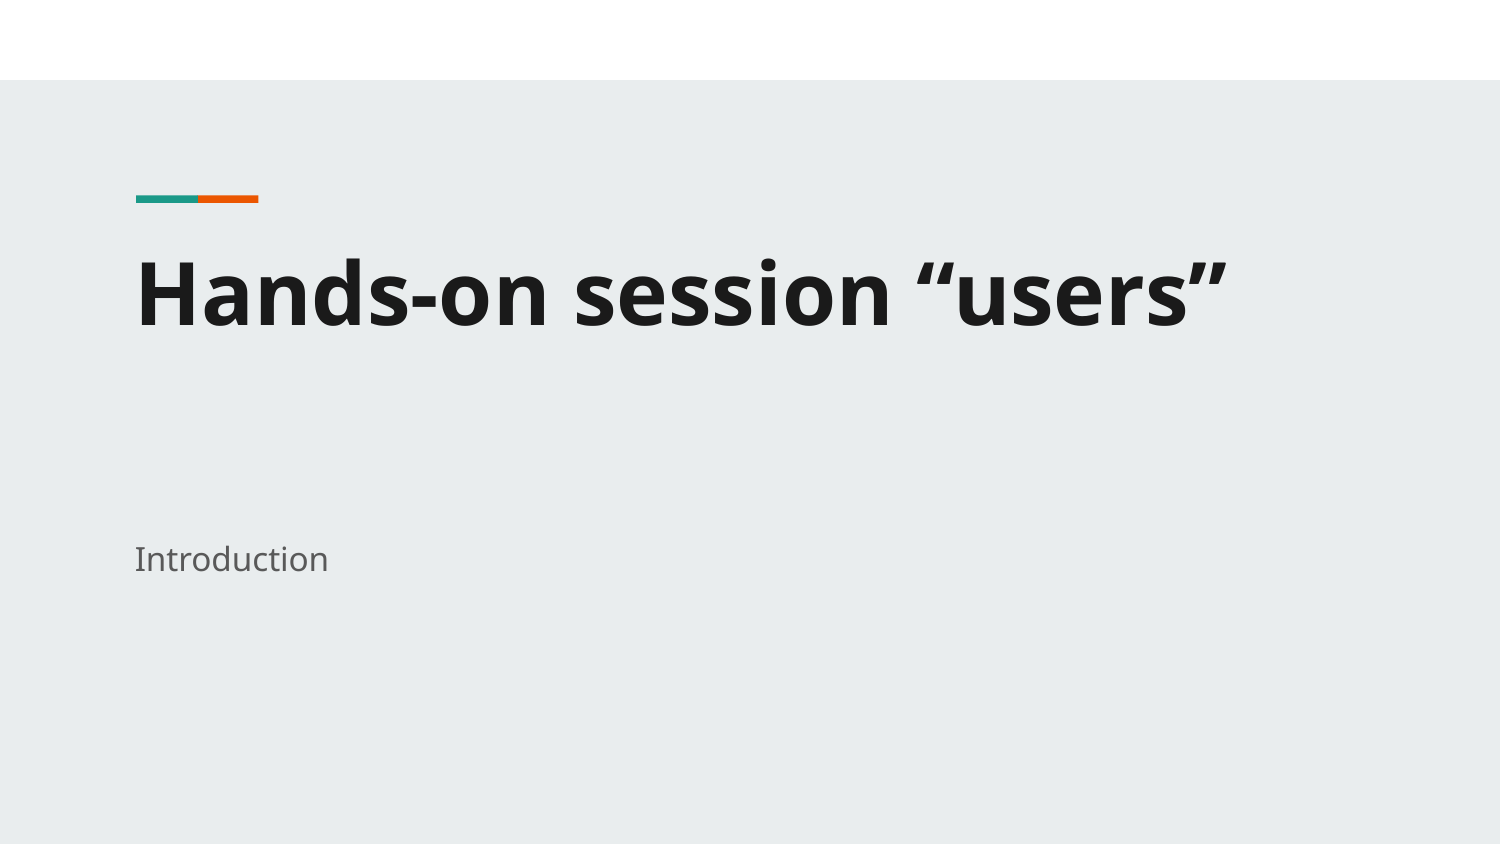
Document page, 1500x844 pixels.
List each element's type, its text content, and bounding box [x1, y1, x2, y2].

title Hands-on session “users” [119, 216, 1381, 490]
subtitle Introduction [119, 520, 1381, 610]
